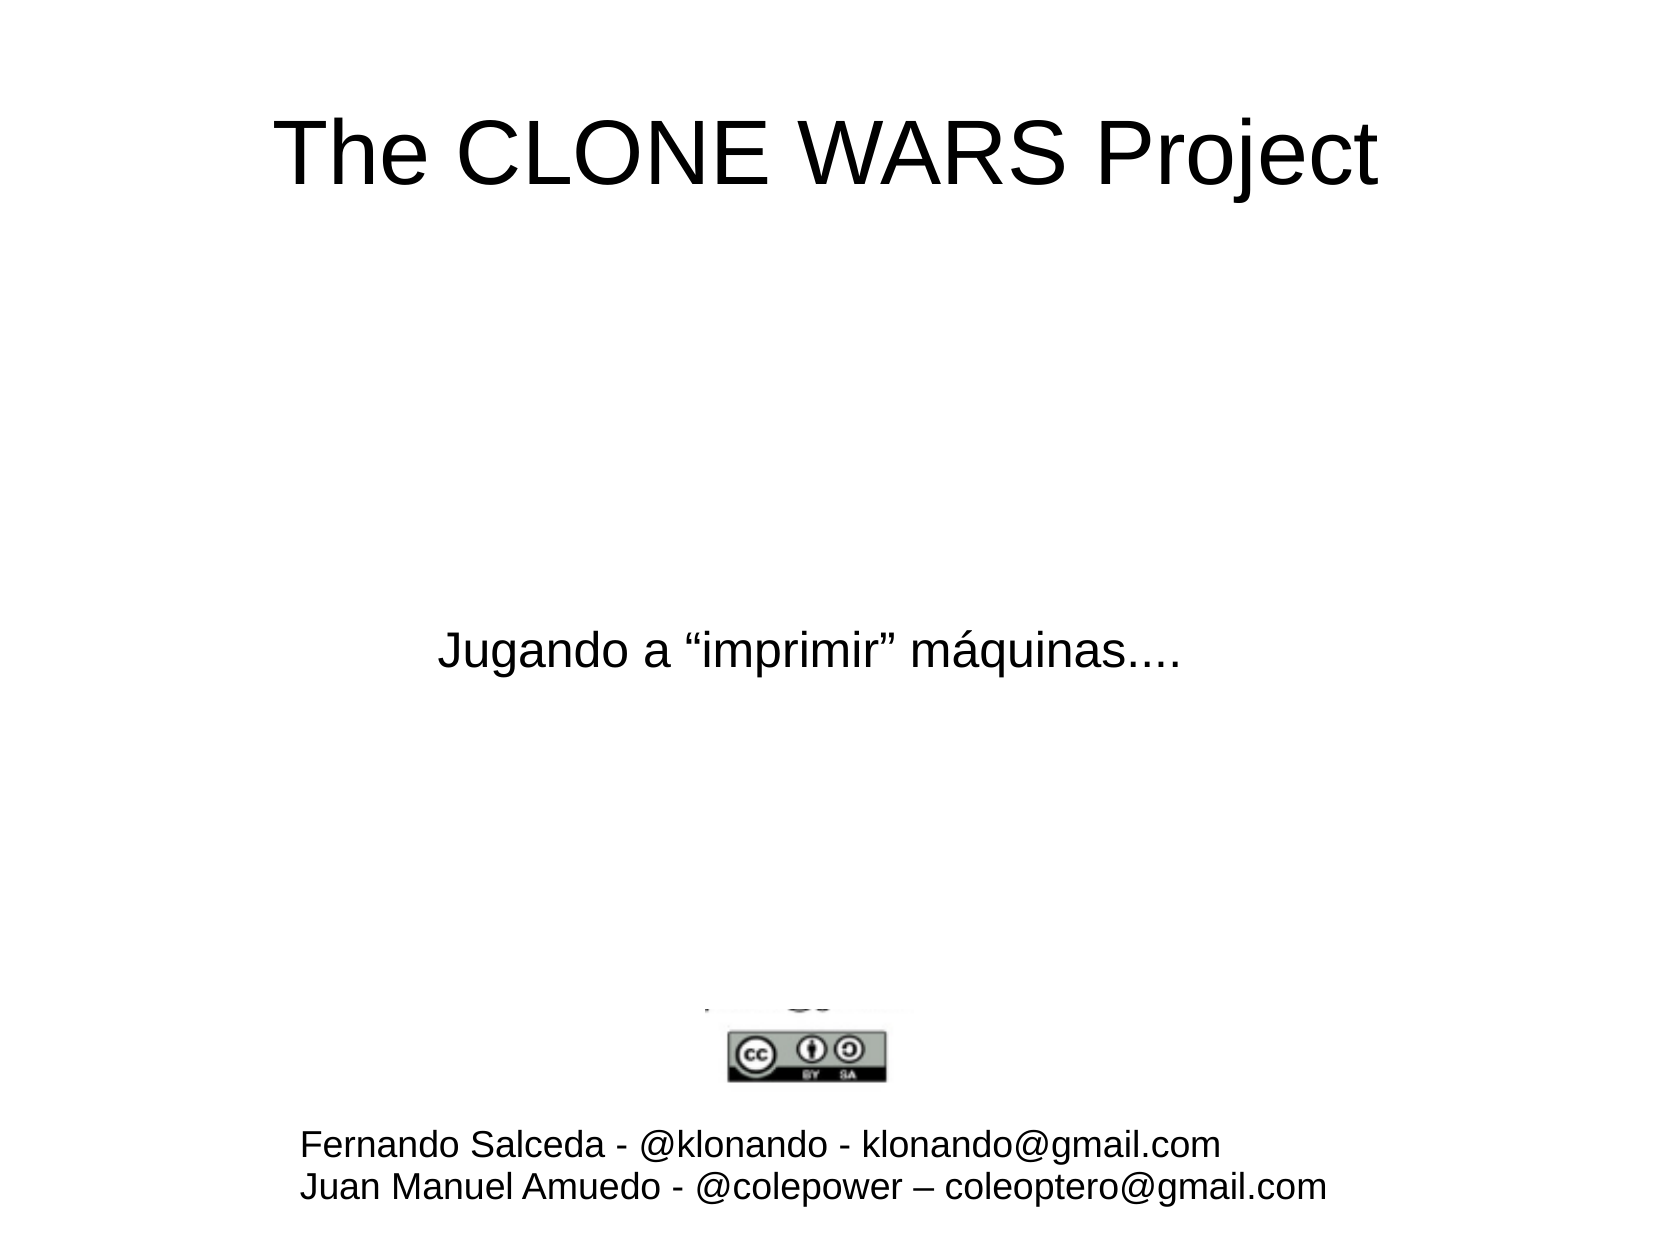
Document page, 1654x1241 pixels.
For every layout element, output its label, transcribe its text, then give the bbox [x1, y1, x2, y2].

text_box Fernando Salceda - @klonando - klonando@gmail.com Juan Manuel Amuedo - @colepower – coleoptero@gmail.com [285, 1116, 1343, 1216]
picture [705, 1009, 914, 1106]
title The CLONE WARS Project [82, 49, 1571, 257]
subtitle Jugando a “imprimir” máquinas.... [82, 290, 1538, 1010]
